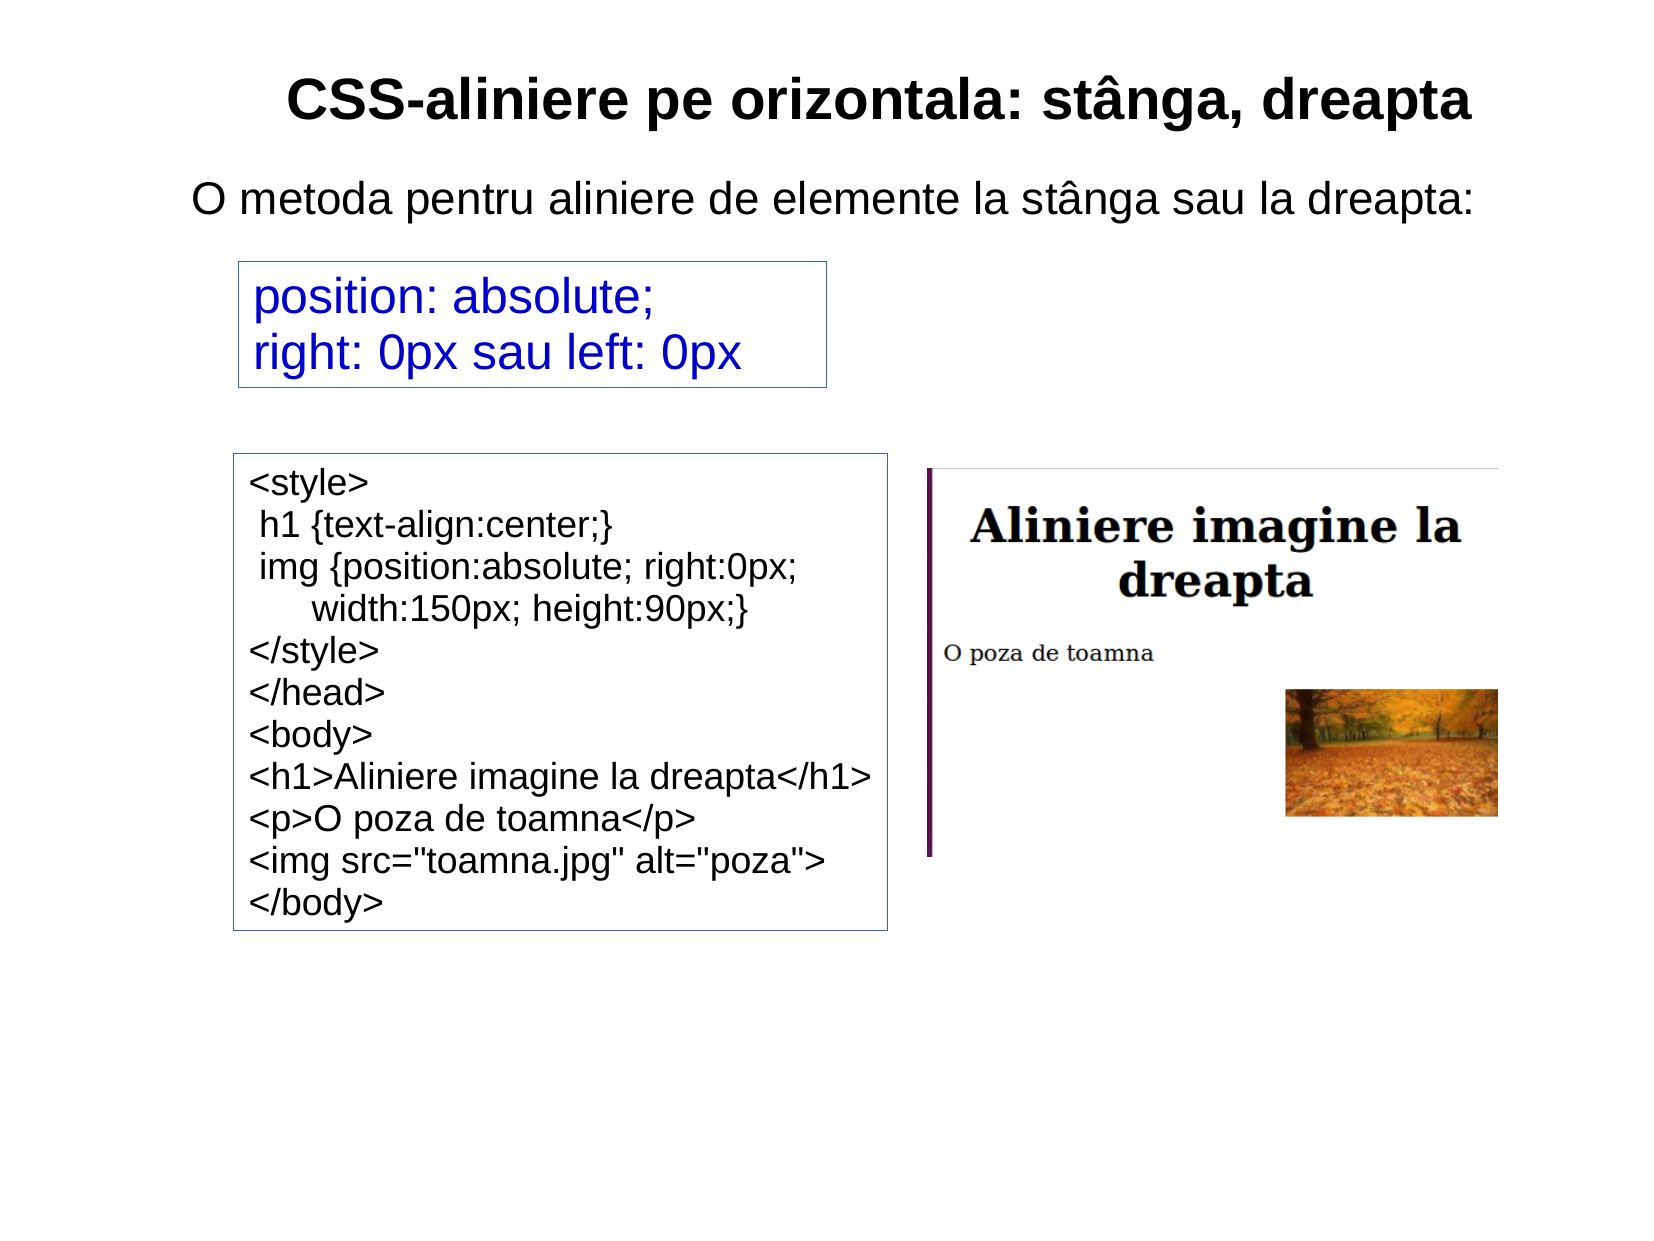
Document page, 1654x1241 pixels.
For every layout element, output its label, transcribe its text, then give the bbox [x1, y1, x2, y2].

text_box CSS-aliniere pe orizontala: stânga, dreapta [271, 59, 1524, 204]
text_box <style> h1 {text-align:center;} img {position:absolute; right:0px; width:150px; height:90px;} </style> </head> <body> <h1>Aliniere imagine la dreapta</h1> <p>O poza de toamna</p> <img src="toamna.jpg" alt="poza"> </body> [233, 453, 888, 931]
picture [927, 468, 1498, 857]
text_box position: absolute; right: 0px sau left: 0px [238, 261, 827, 388]
text_box O metoda pentru aliniere de elemente la stânga sau la dreapta: [177, 165, 1492, 283]
